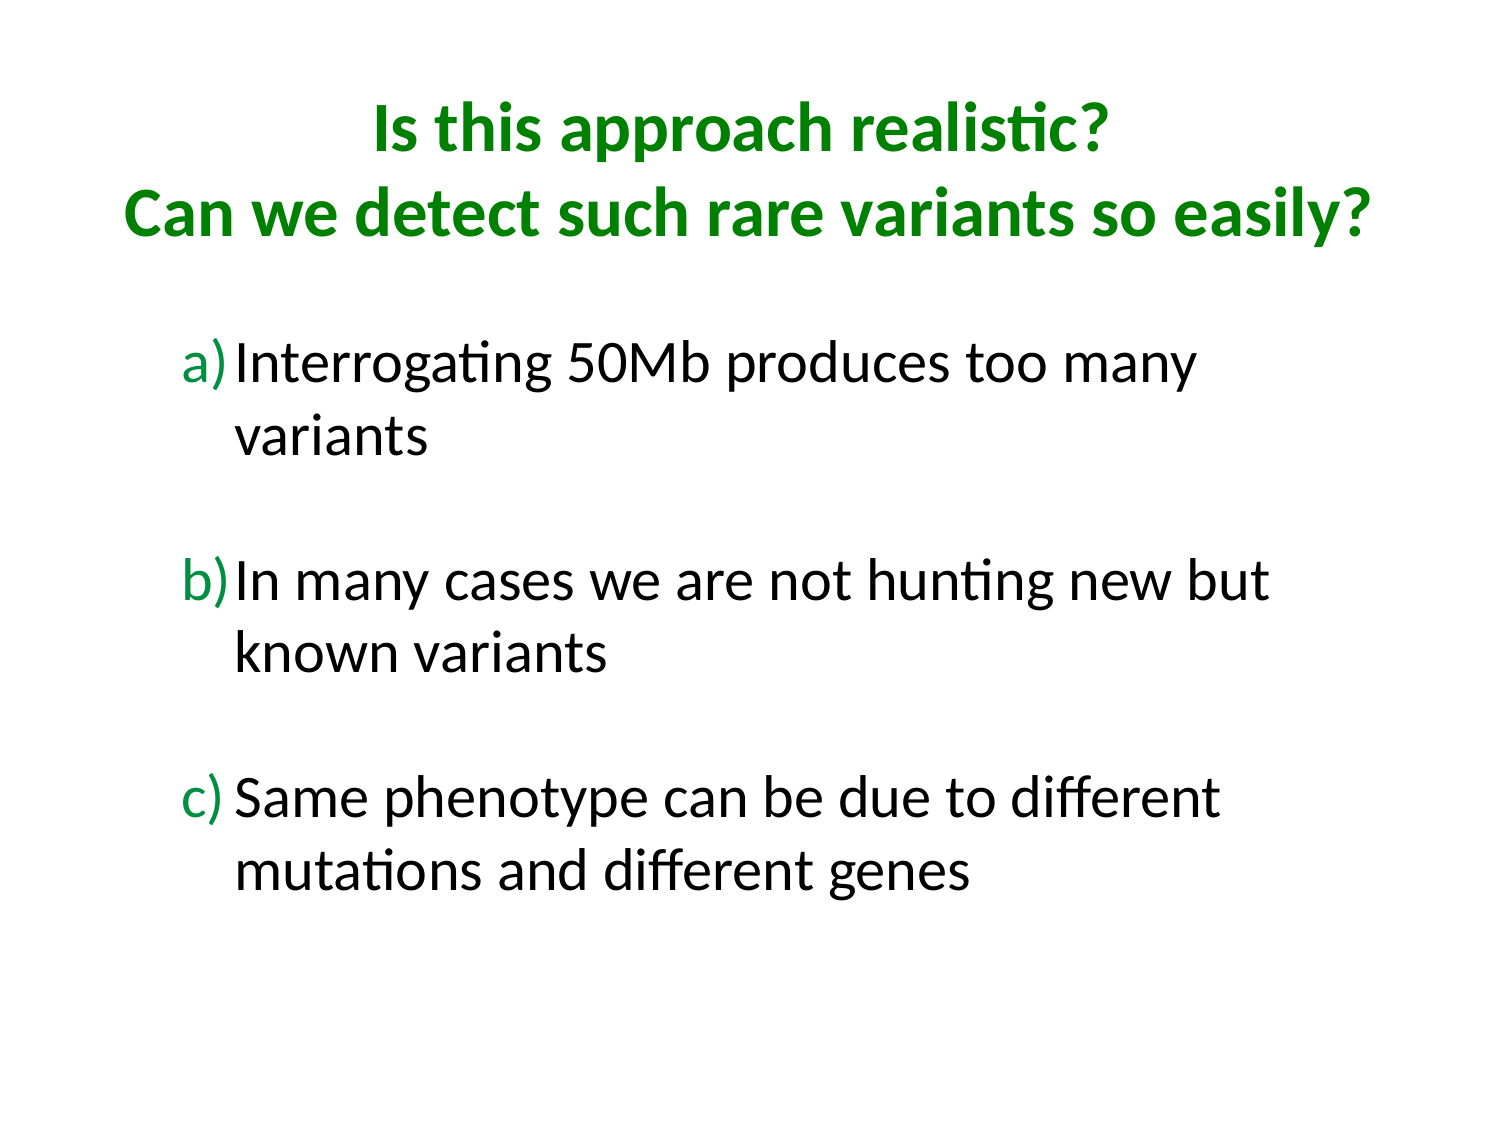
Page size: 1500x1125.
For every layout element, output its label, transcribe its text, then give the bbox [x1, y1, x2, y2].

title Is this approach realistic? Can we detect such rare variants so easily? [0, 7, 1500, 324]
text_box Interrogating 50Mb produces too many variants In many cases we are not hunting new but known variants Same phenotype can be due to different mutations and different genes [165, 314, 1395, 910]
